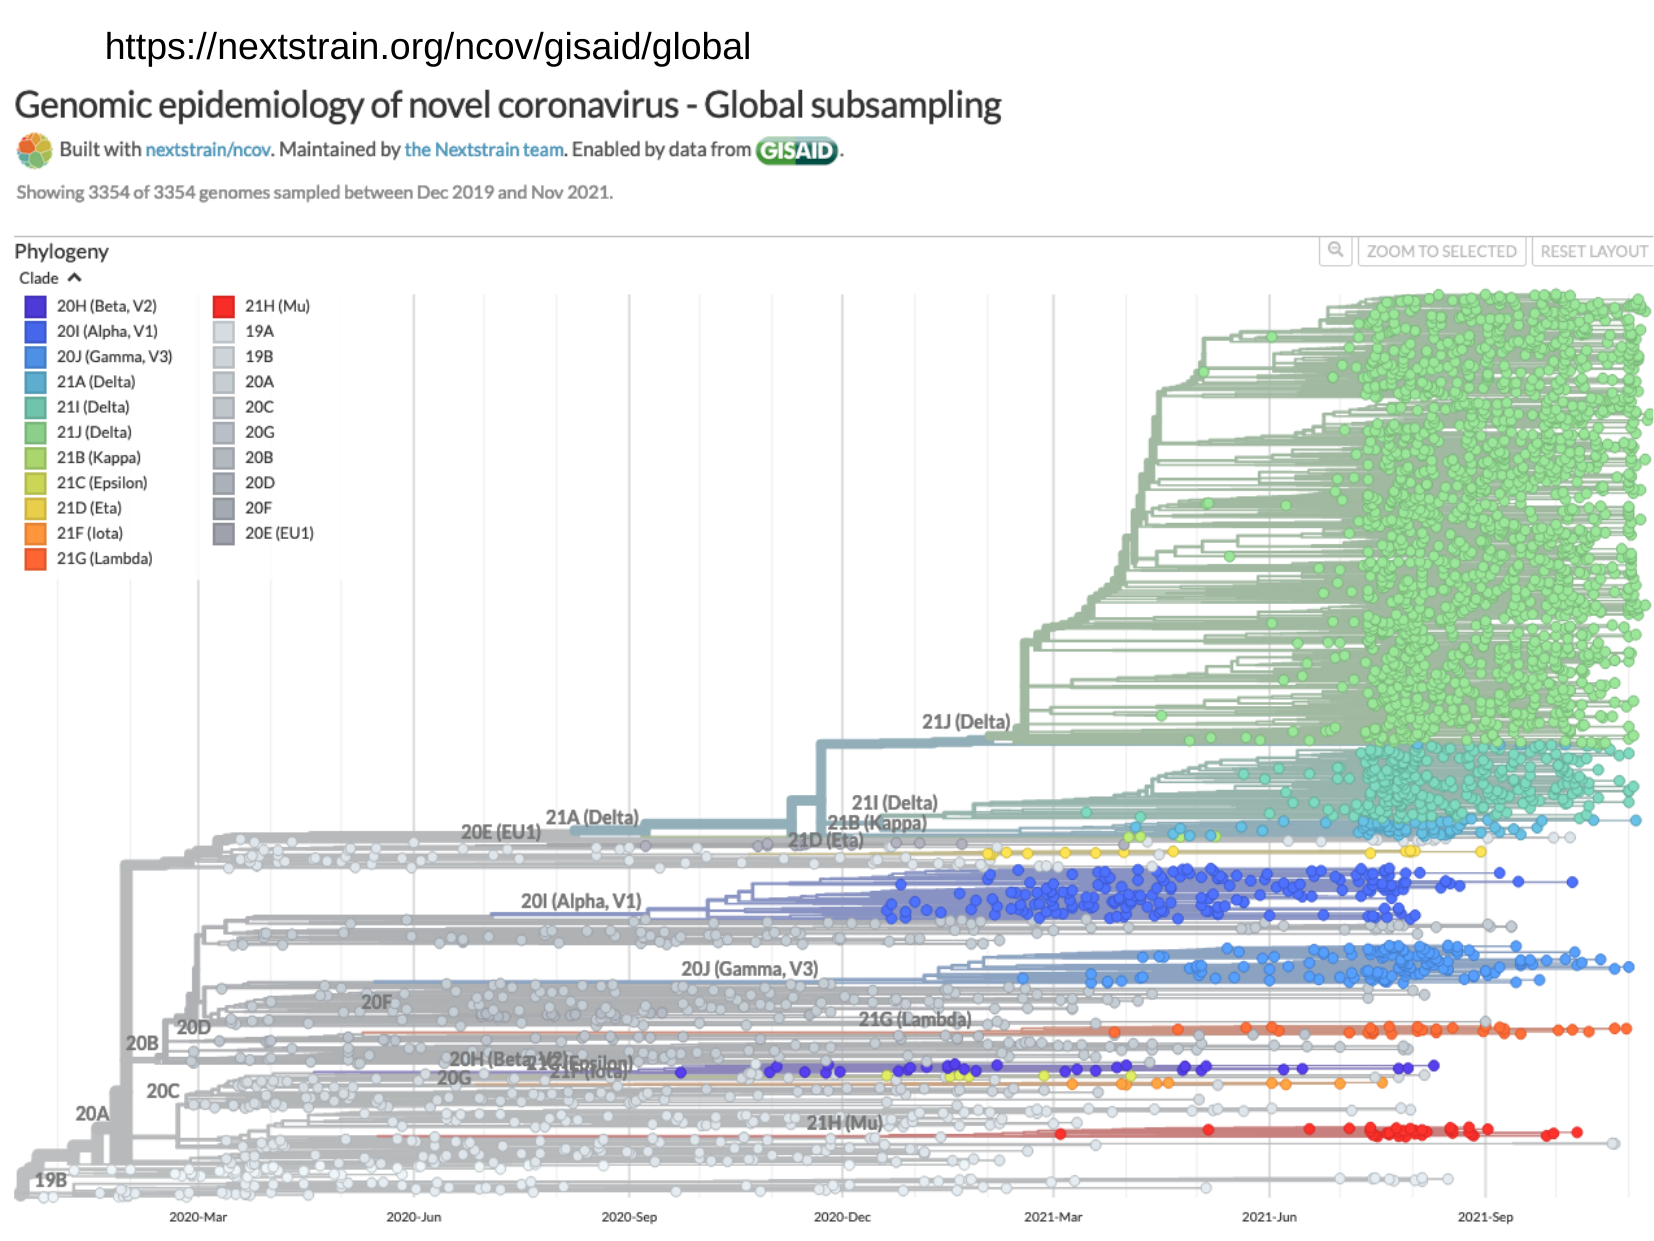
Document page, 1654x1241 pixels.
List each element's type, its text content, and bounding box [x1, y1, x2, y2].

picture [0, 74, 1654, 1231]
text_box https://nextstrain.org/ncov/gisaid/global [90, 18, 768, 76]
